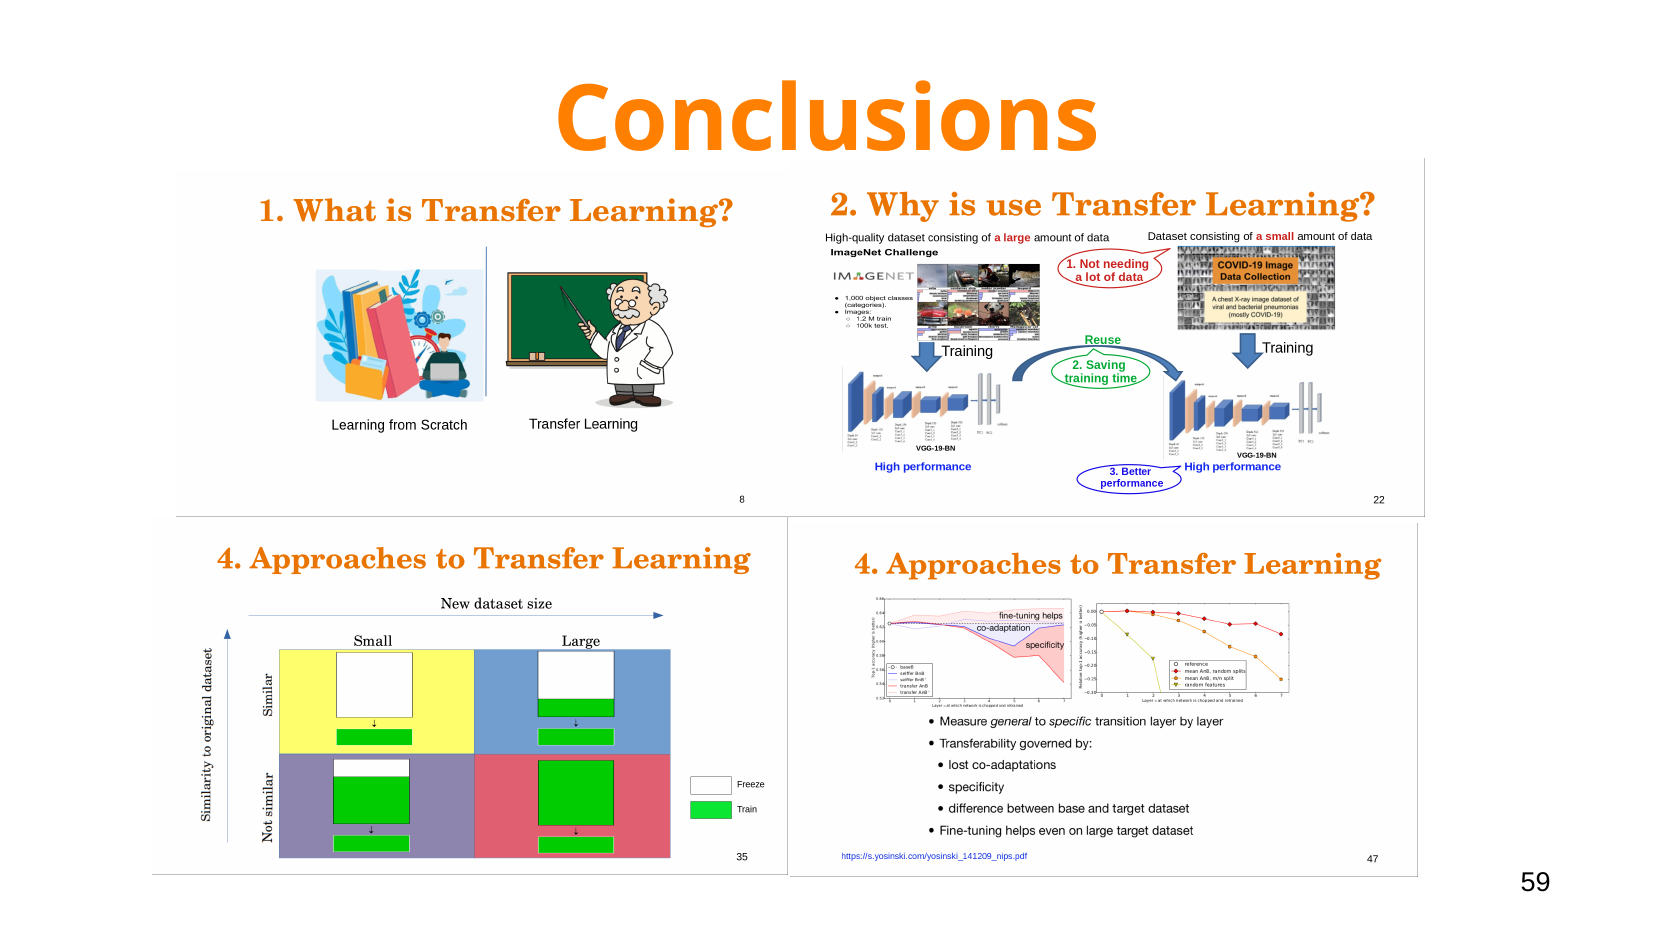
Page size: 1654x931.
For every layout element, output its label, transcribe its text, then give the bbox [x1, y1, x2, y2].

picture [790, 523, 1418, 878]
picture [152, 158, 1425, 875]
title Conclusions [82, 37, 1571, 193]
